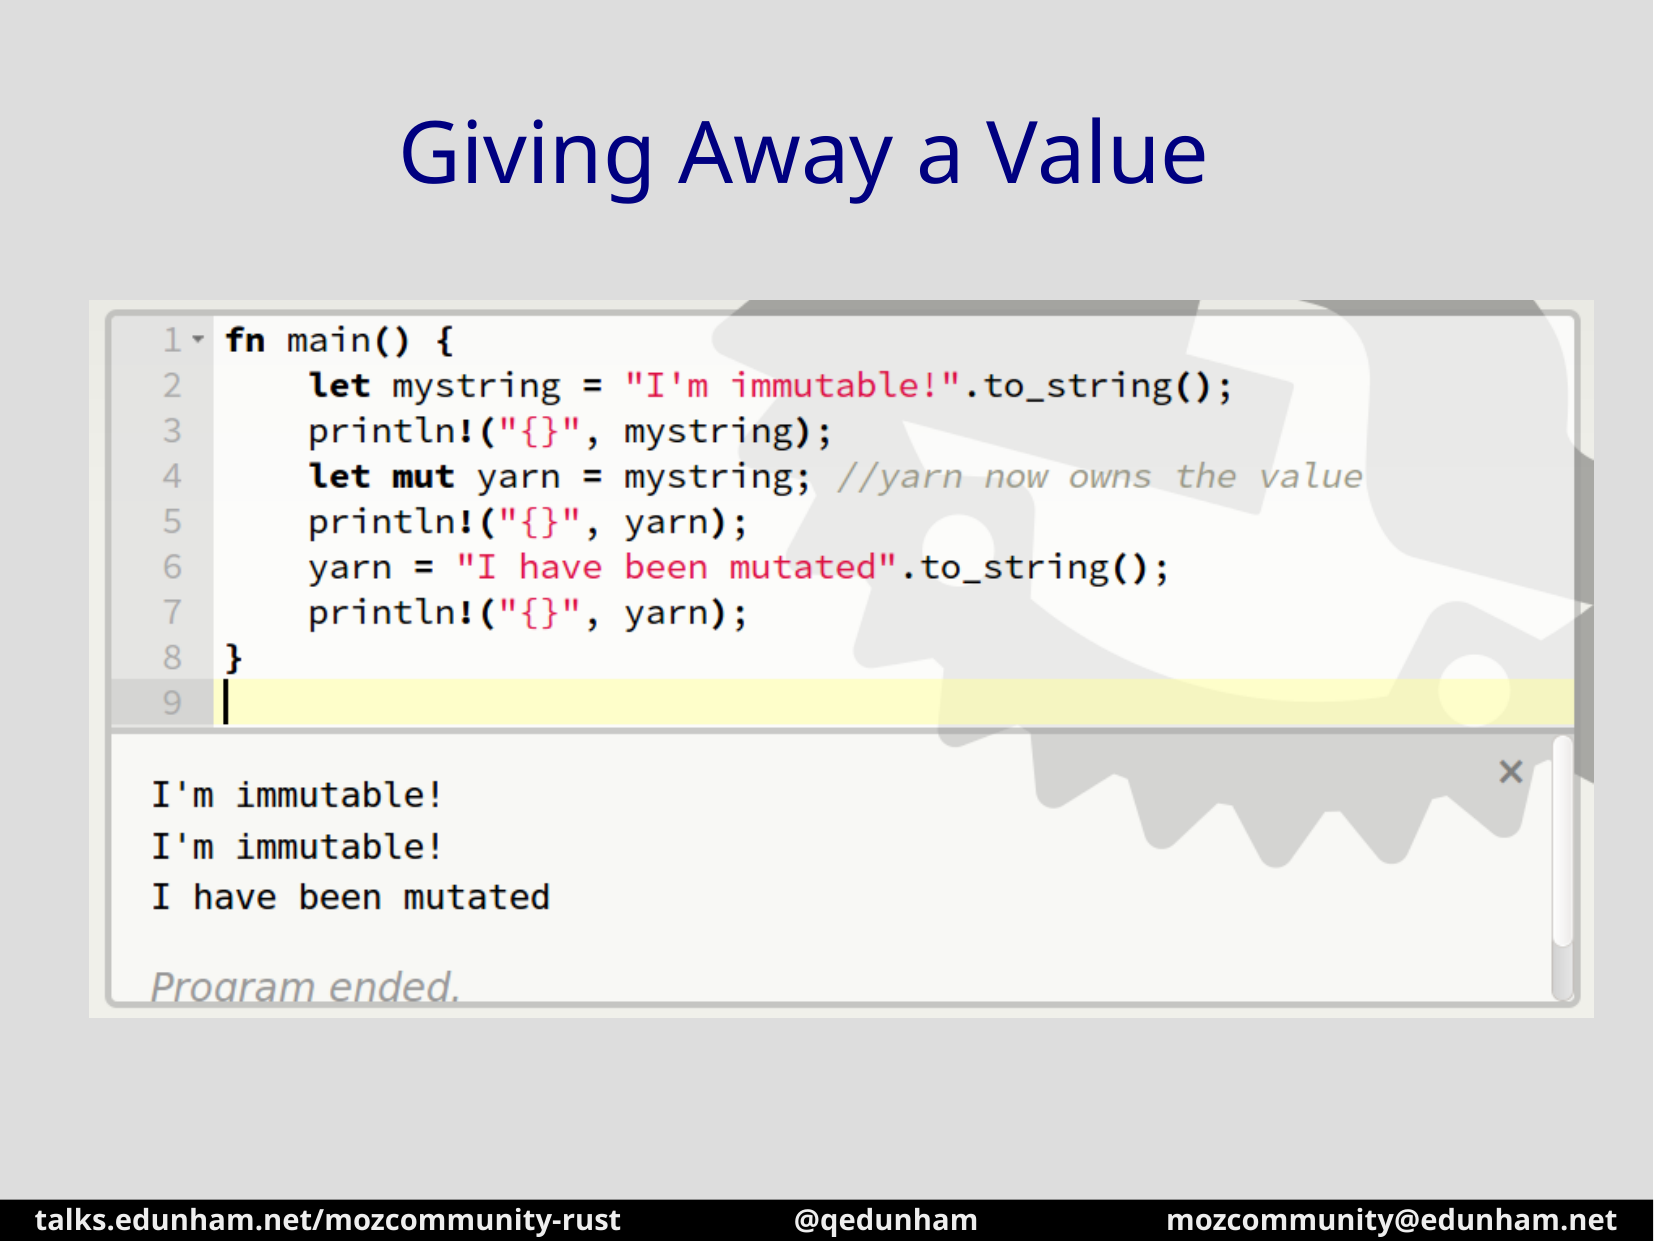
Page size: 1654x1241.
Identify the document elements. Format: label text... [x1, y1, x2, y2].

picture [89, 299, 1594, 1019]
title Giving Away a Value [15, 47, 1594, 253]
